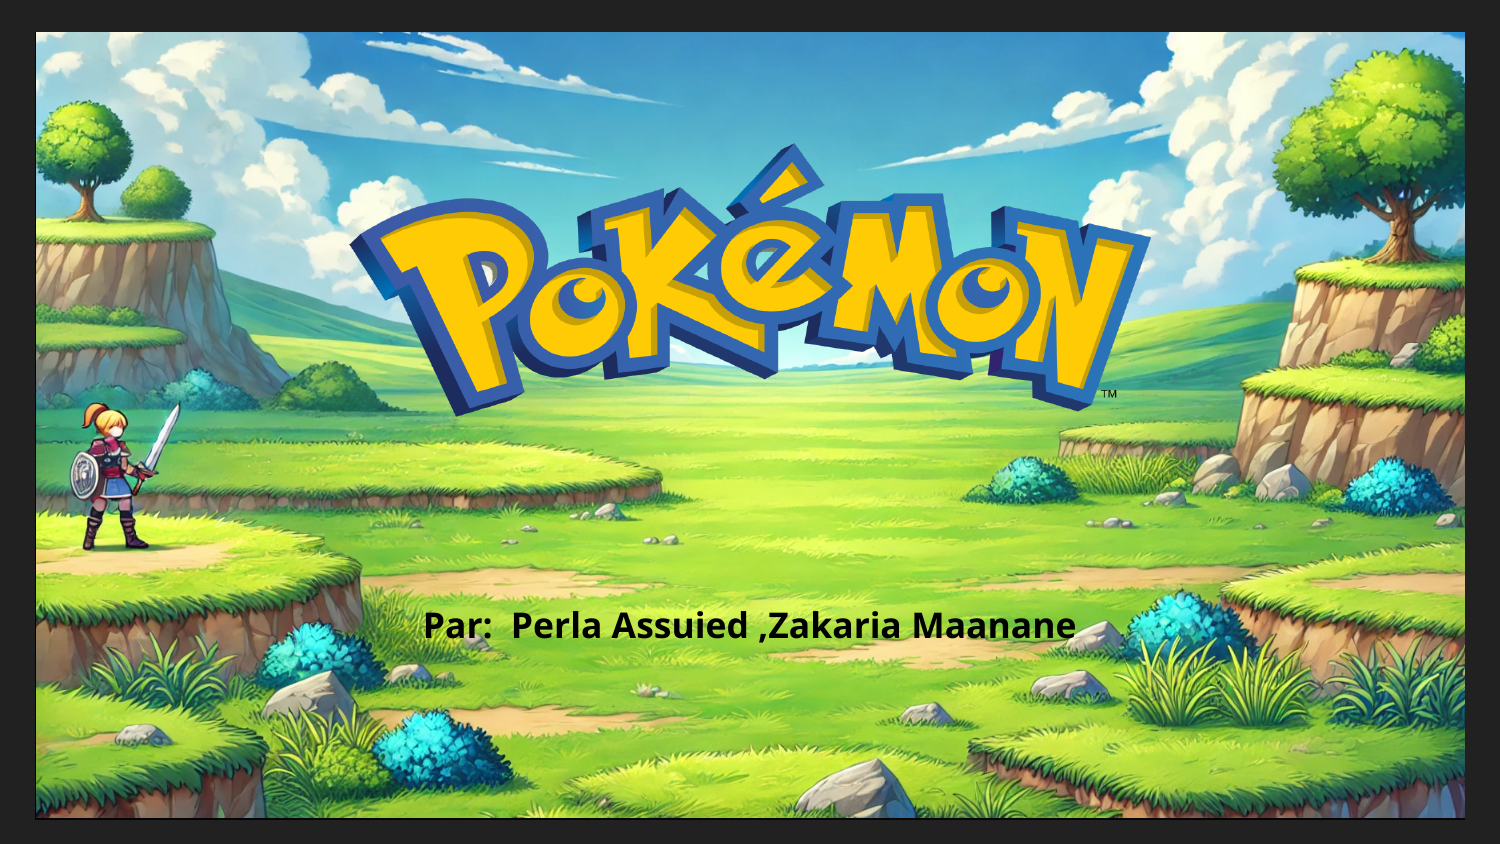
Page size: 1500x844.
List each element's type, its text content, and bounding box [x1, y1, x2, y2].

picture [35, 32, 1465, 820]
text_box Par: Perla Assuied ,Zakaria Maanane [379, 588, 1121, 661]
